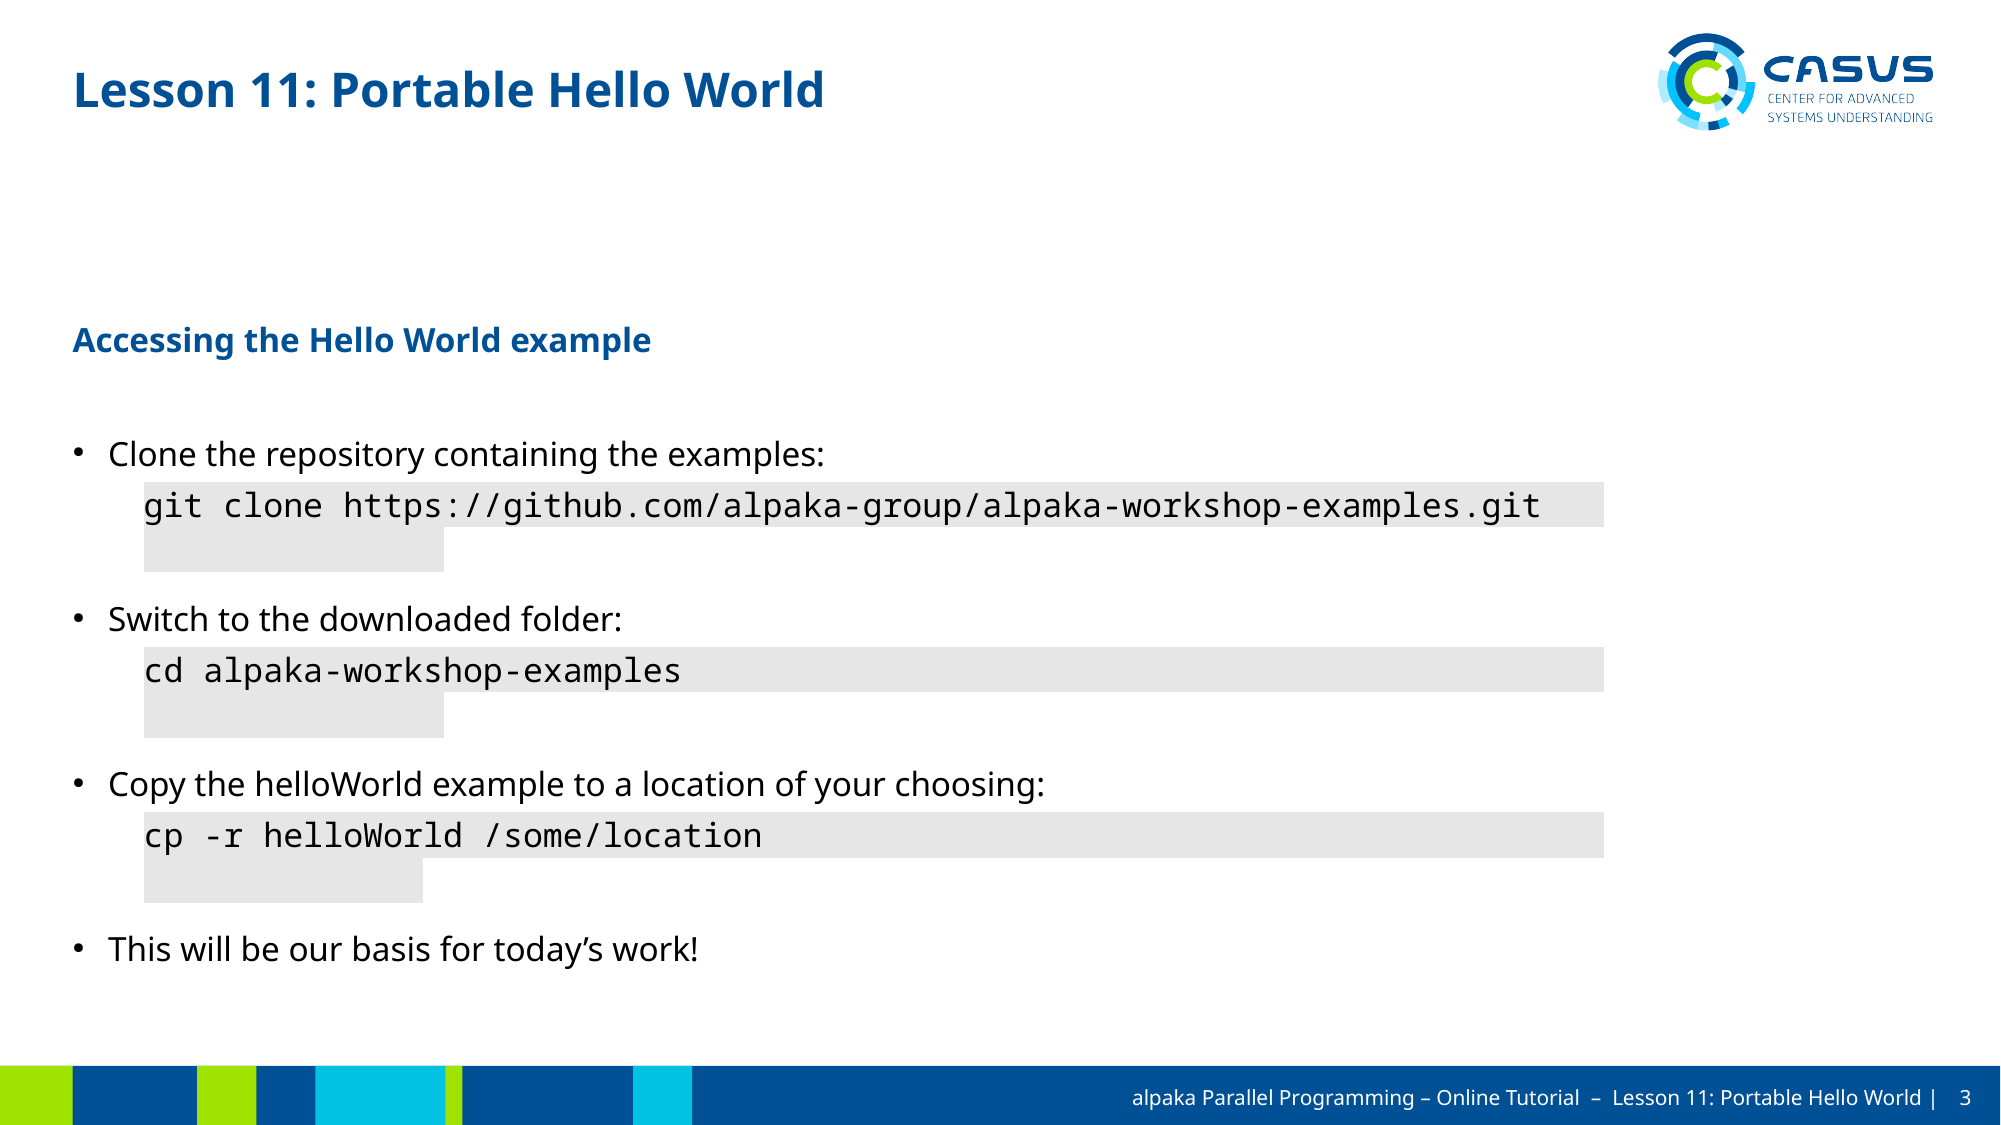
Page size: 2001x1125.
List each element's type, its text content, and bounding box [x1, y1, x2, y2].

title Lesson 11: Portable Hello World [72, 54, 1620, 123]
list Accessing the Hello World example Clone the repository containing the examples: git clone https://github.com/alpaka-group/alpaka-workshop-examples.git Switch to the downloaded folder: cd alpaka-workshop-examples Copy the helloWorld example to a location of your choosing: cp -r helloWorld /some/location This will be our basis for today’s work! [72, 316, 1620, 979]
picture [1658, 33, 1933, 131]
